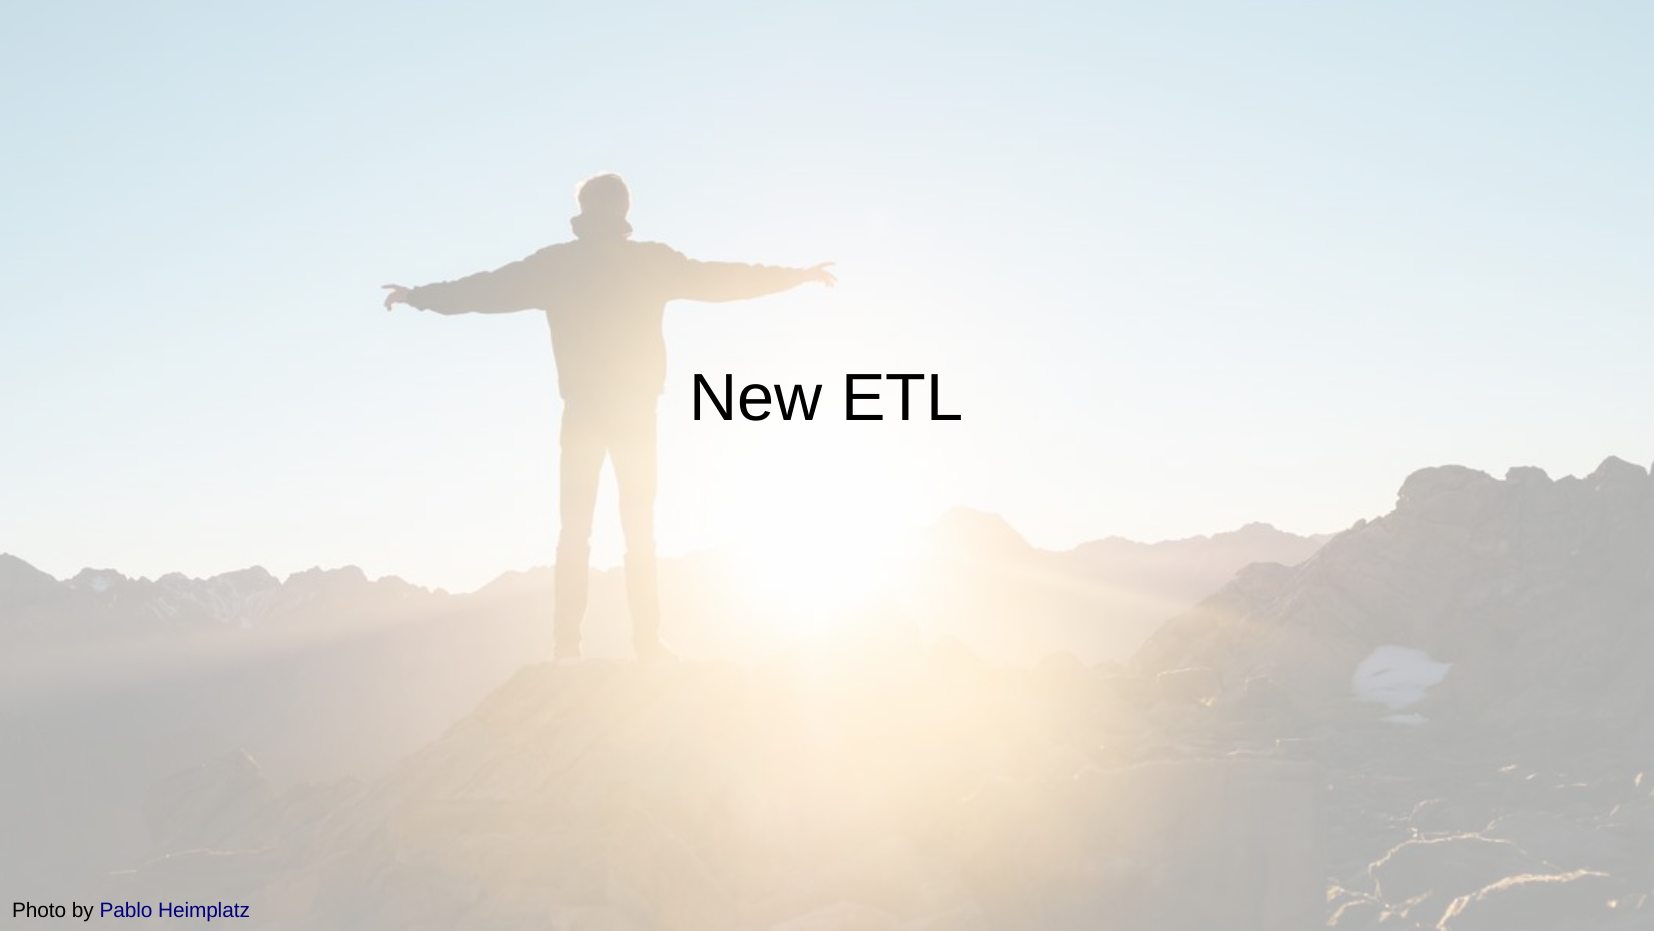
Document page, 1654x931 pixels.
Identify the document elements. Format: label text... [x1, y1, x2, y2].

subtitle New ETL [82, 37, 1571, 757]
text_box Photo by Pablo Heimplatz [0, 891, 541, 931]
picture [0, 0, 1654, 931]
